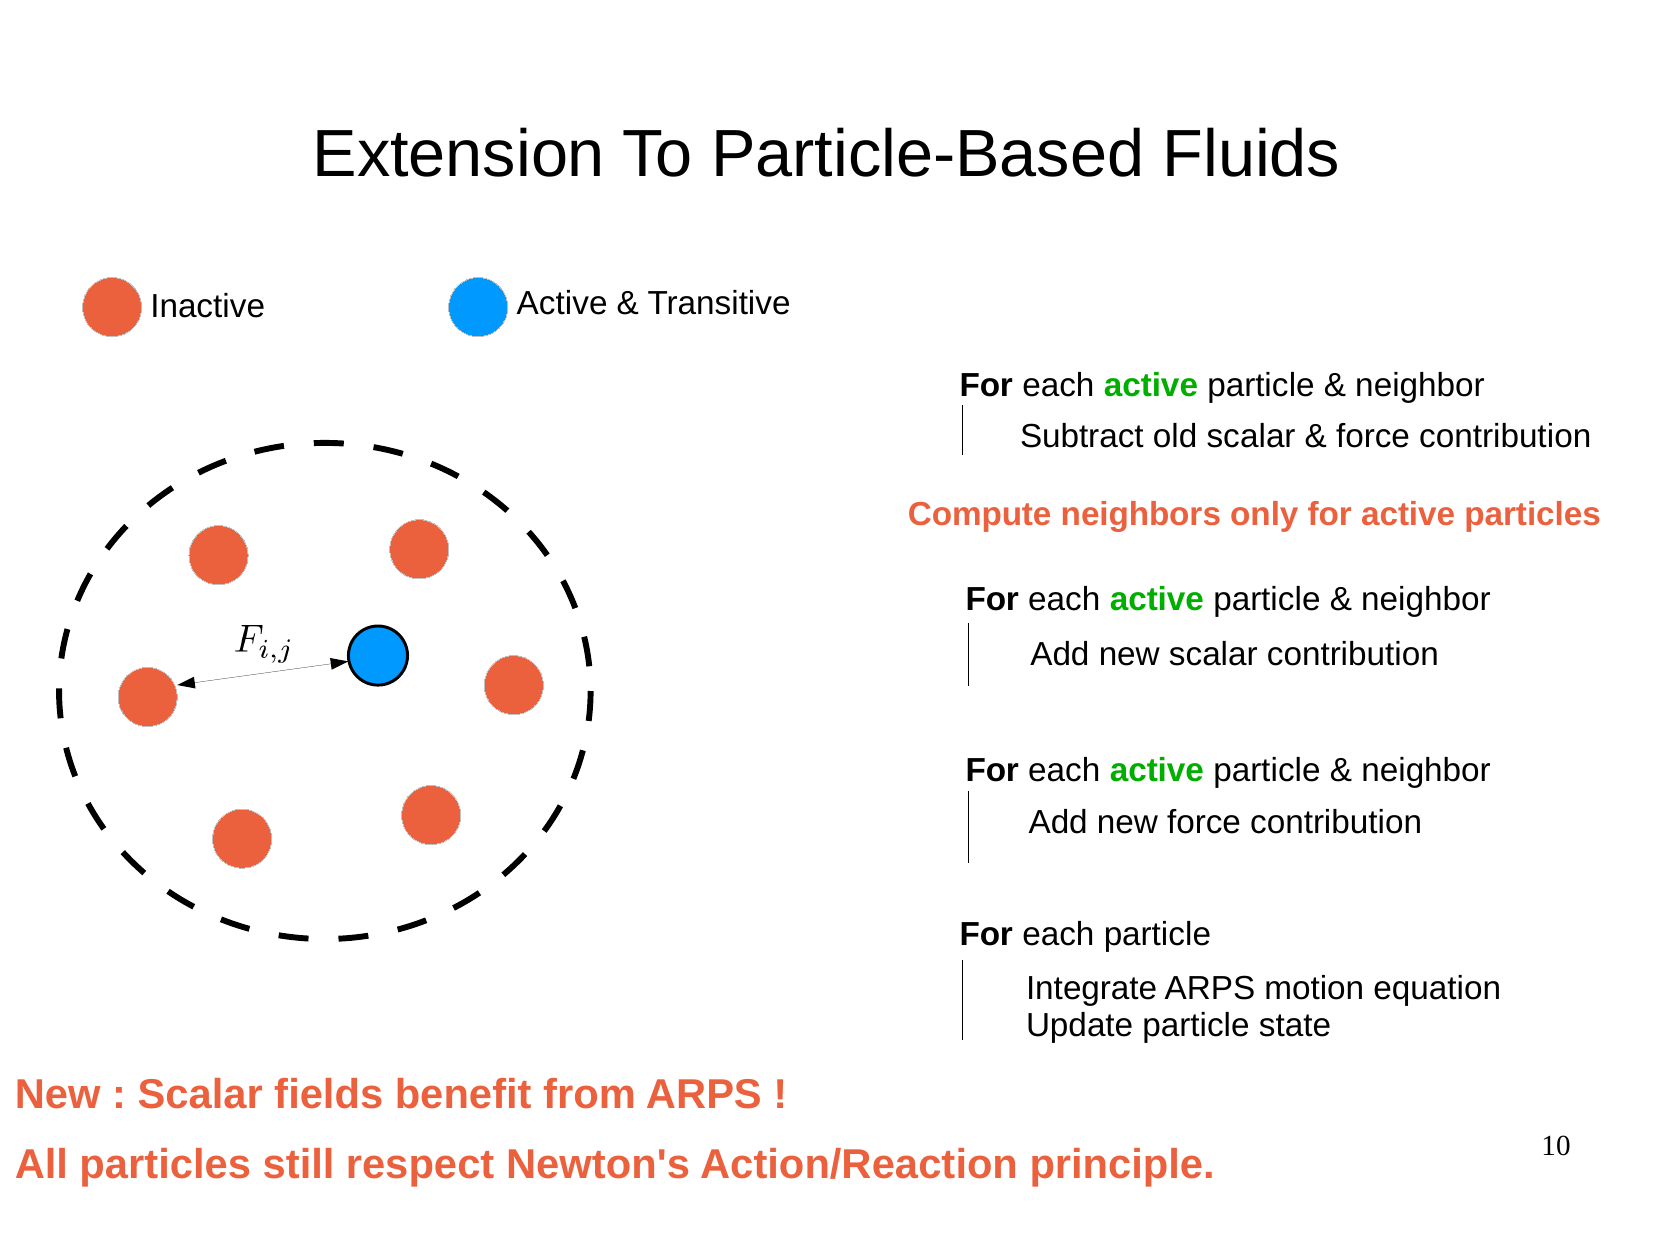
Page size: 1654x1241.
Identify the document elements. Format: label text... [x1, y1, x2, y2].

text_box Integrate ARPS motion equation Update particle state [1011, 962, 1636, 1052]
text_box Compute neighbors only for active particles [893, 487, 1654, 545]
text_box Add new force contribution [1013, 795, 1453, 848]
text_box For each active particle & neighbor [950, 744, 1524, 796]
text_box [59, 442, 591, 940]
text_box [448, 277, 501, 337]
text_box [82, 277, 135, 337]
title Extension To Particle-Based Fluids [82, 49, 1571, 257]
text_box For each active particle & neighbor [950, 572, 1536, 625]
picture [235, 625, 290, 663]
text_box Subtract old scalar & force contribution [1005, 409, 1619, 467]
text_box Active & Transitive [501, 277, 845, 330]
text_box For each particle [944, 907, 1264, 960]
text_box Add new scalar contribution [1015, 628, 1477, 686]
text_box Inactive [135, 279, 302, 332]
text_box For each active particle & neighbor [944, 358, 1571, 411]
text_box New : Scalar fields benefit from ARPS ! [0, 1062, 810, 1125]
text_box All particles still respect Newton's Action/Reaction principle. [0, 1133, 1353, 1196]
